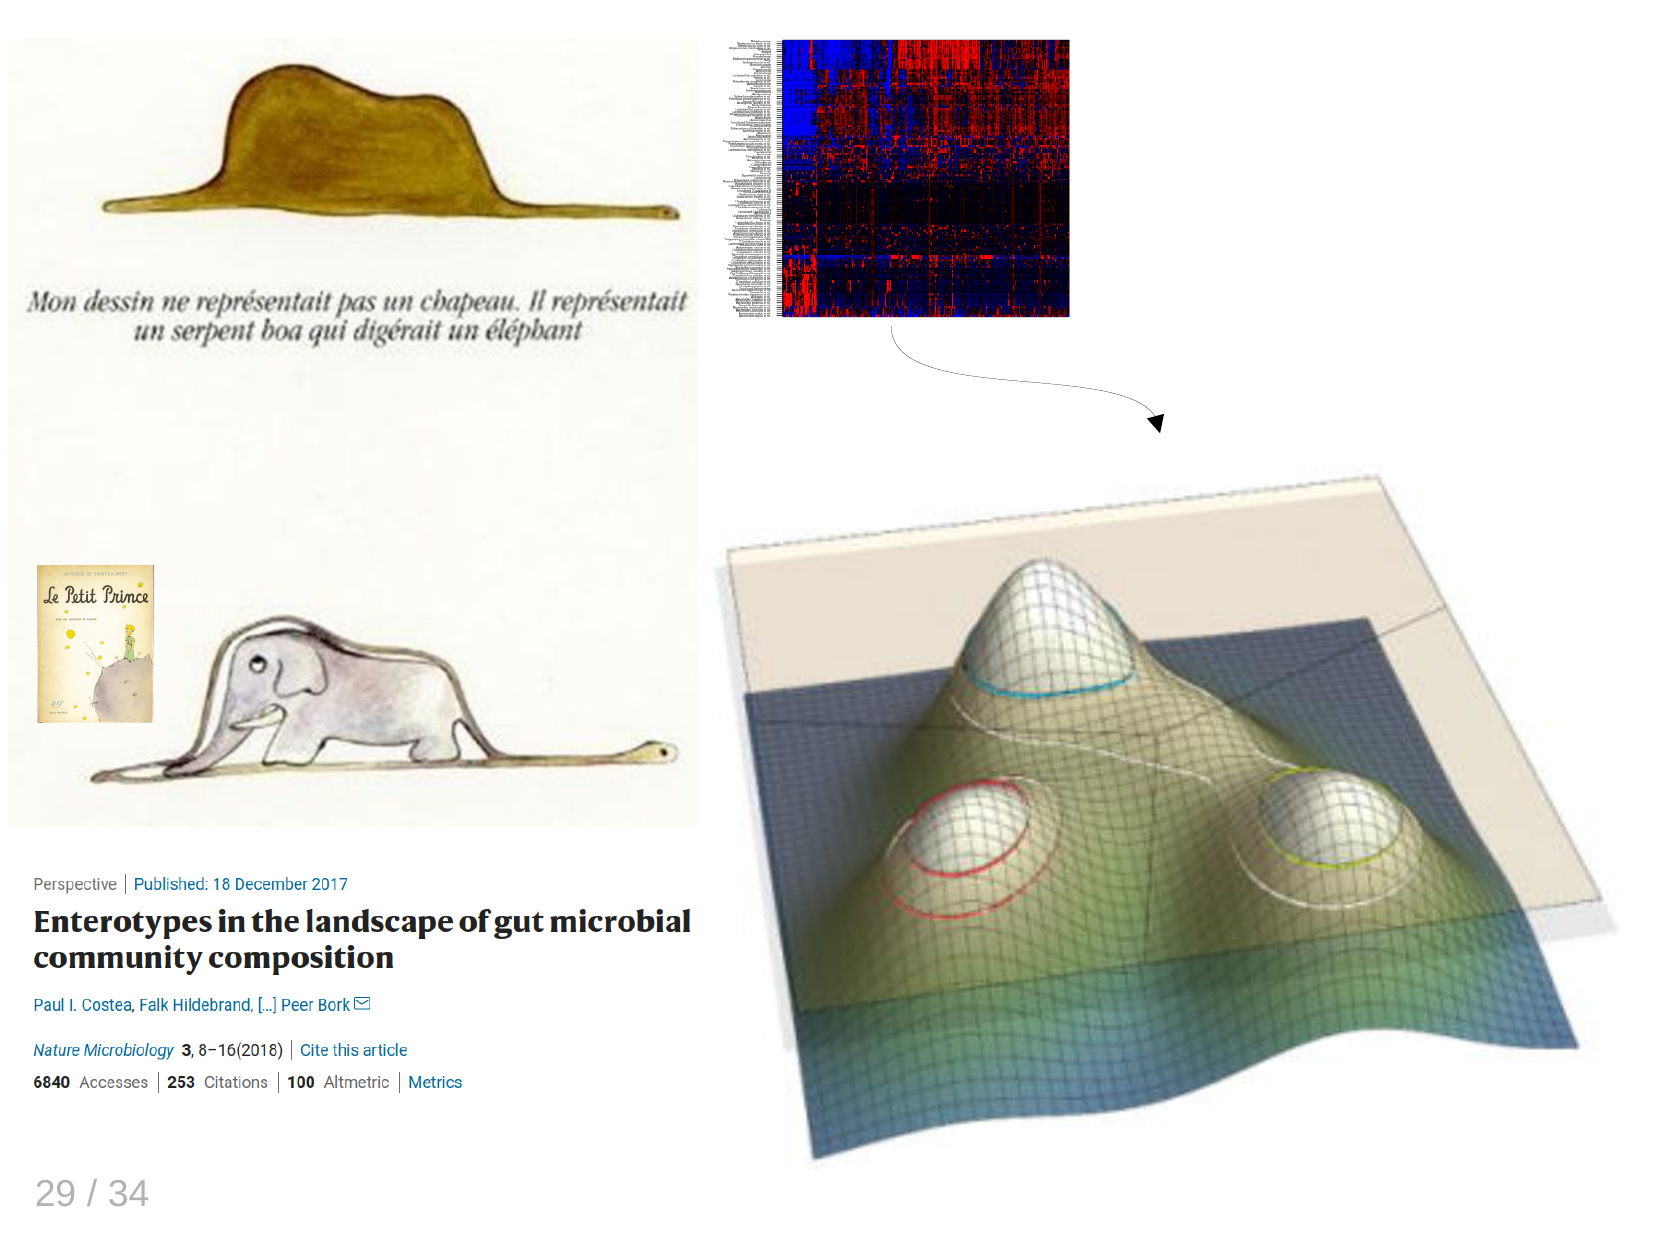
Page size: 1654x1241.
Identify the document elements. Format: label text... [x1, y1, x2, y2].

text_box <number> / 34 [20, 1165, 315, 1226]
picture [7, 38, 1622, 1193]
picture [703, 7, 1080, 327]
